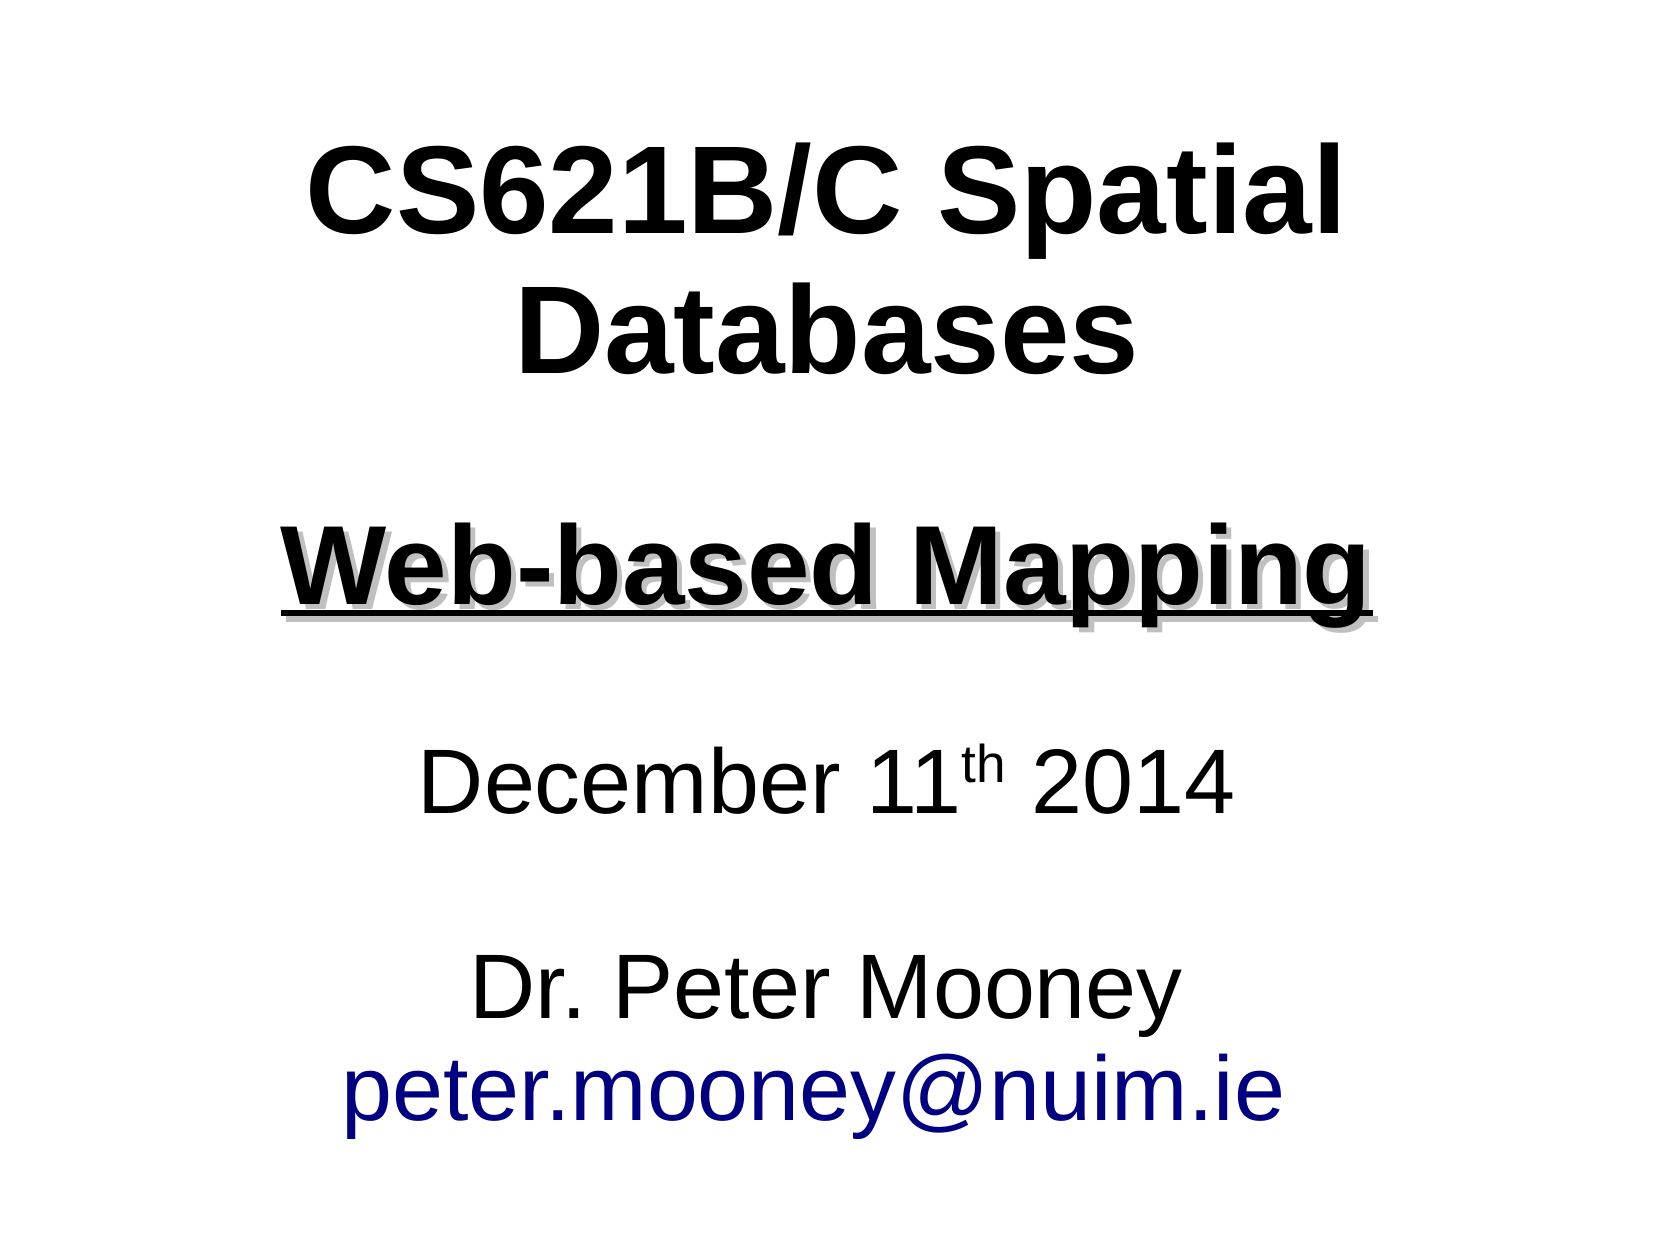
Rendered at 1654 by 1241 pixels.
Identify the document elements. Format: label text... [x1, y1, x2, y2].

title CS621B/C Spatial Databases Web-based Mapping December 11th 2014 Dr. Peter Mooney peter.mooney@nuim.ie [82, 117, 1571, 1144]
